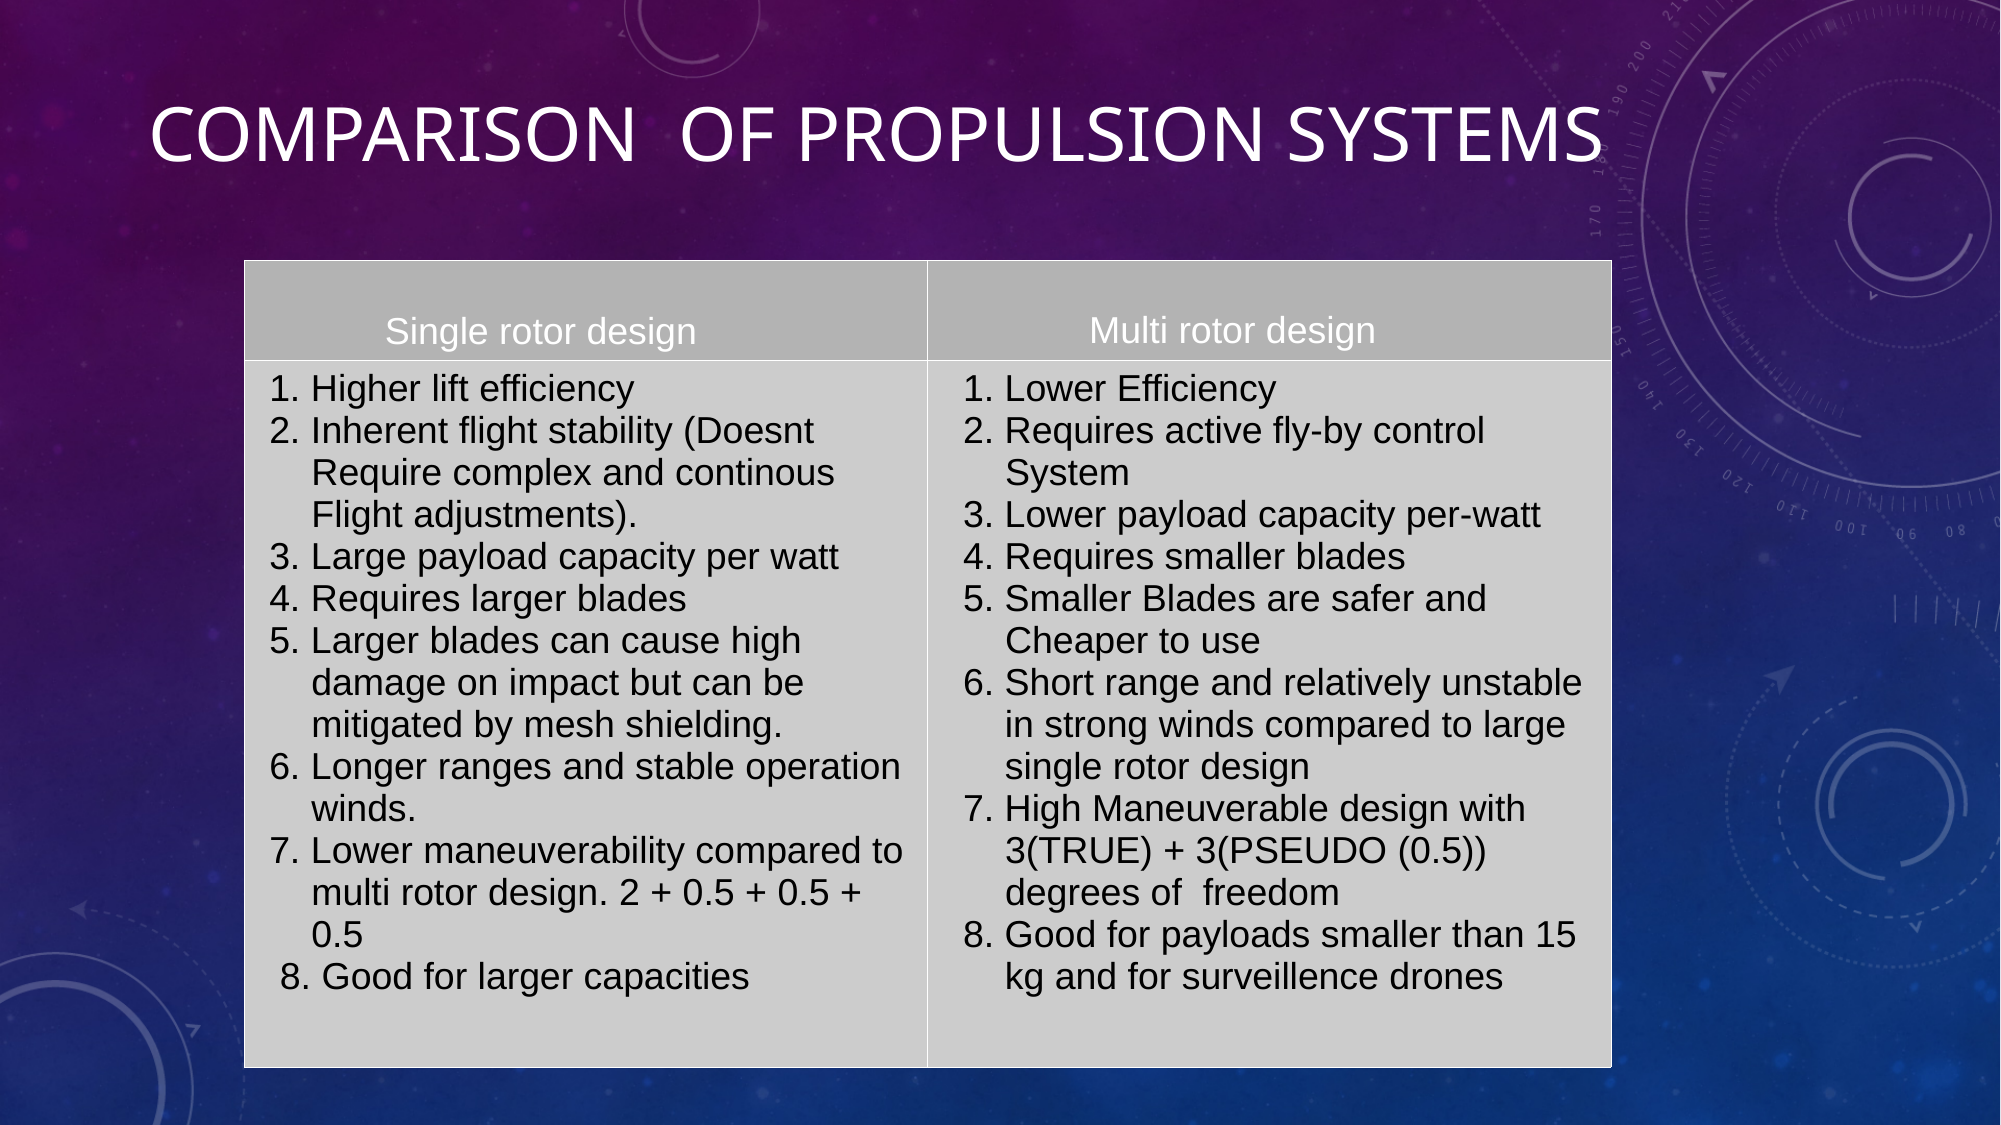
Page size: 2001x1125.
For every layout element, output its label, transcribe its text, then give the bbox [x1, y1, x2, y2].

table_header Multi rotor design [928, 261, 1611, 360]
picture [0, 0, 2001, 1125]
table_cell 1. Lower Efficiency 2. Requires active fly-by control System 3. Lower payload capacity per-watt 4. Requires smaller blades 5. Smaller Blades are safer and Cheaper to use 6. Short range and relatively unstable in strong winds compared to large single rotor design 7. High Maneuverable design with 3(TRUE) + 3(PSEUDO (0.5)) degrees of freedom 8. Good for payloads smaller than 15 kg and for surveillence drones [928, 361, 1611, 1067]
table_cell 1. Higher lift efficiency 2. Inherent flight stability (Doesnt Require complex and continous Flight adjustments). 3. Large payload capacity per watt 4. Requires larger blades 5. Larger blades can cause high damage on impact but can be mitigated by mesh shielding. 6. Longer ranges and stable operation winds. 7. Lower maneuverability compared to multi rotor design. 2 + 0.5 + 0.5 + 0.5 8. Good for larger capacities [245, 361, 927, 1067]
title Comparison of propulsion systems [133, 11, 1796, 251]
table_header Single rotor design [245, 261, 927, 360]
